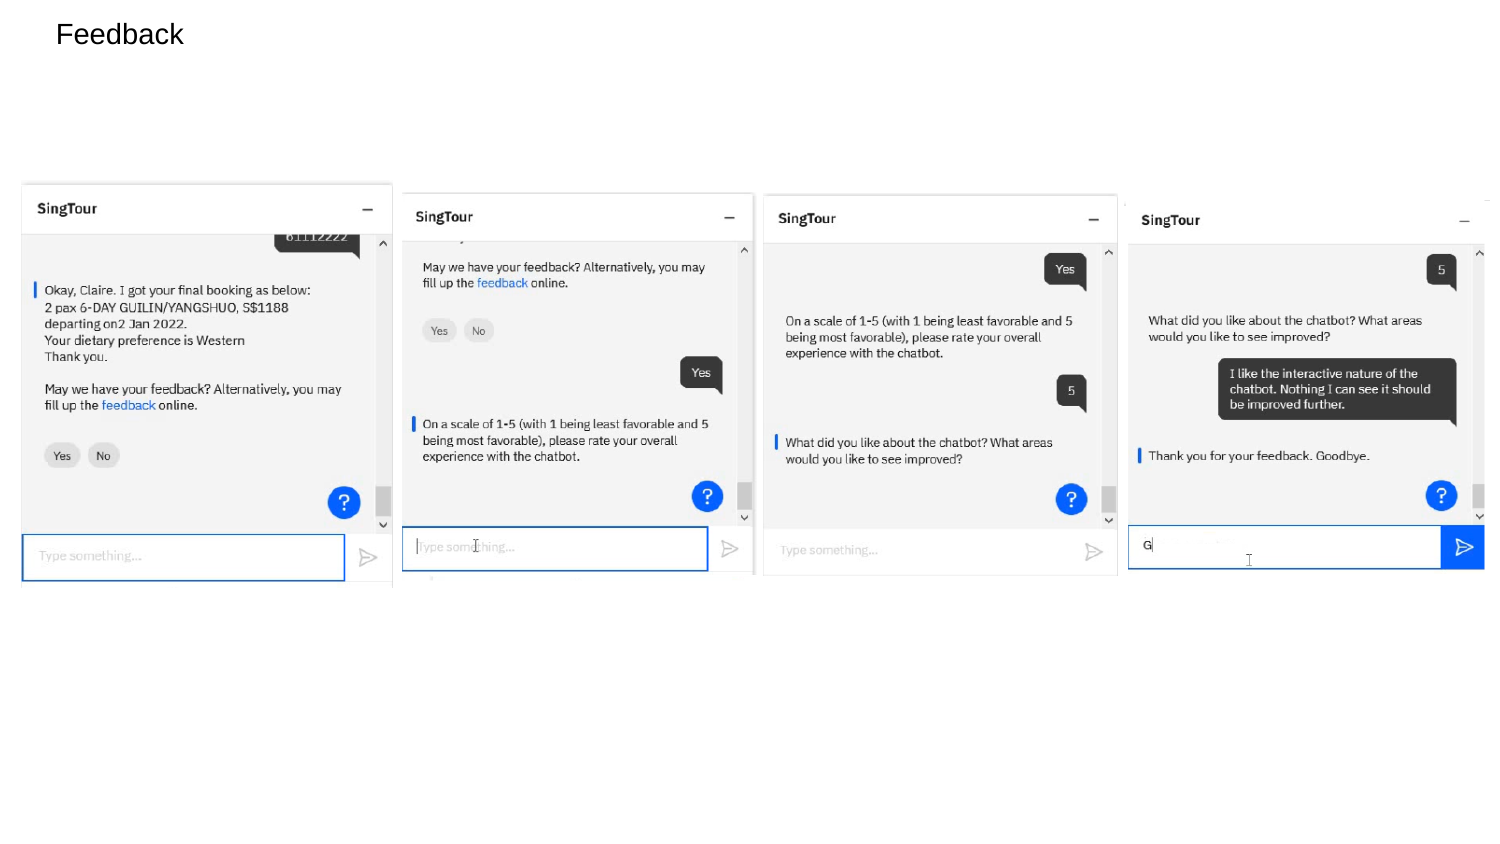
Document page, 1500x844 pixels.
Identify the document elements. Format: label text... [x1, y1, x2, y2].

picture [21, 180, 393, 589]
picture [763, 193, 1118, 576]
title Feedback [40, 0, 1439, 105]
picture [1124, 195, 1496, 574]
picture [402, 188, 757, 581]
